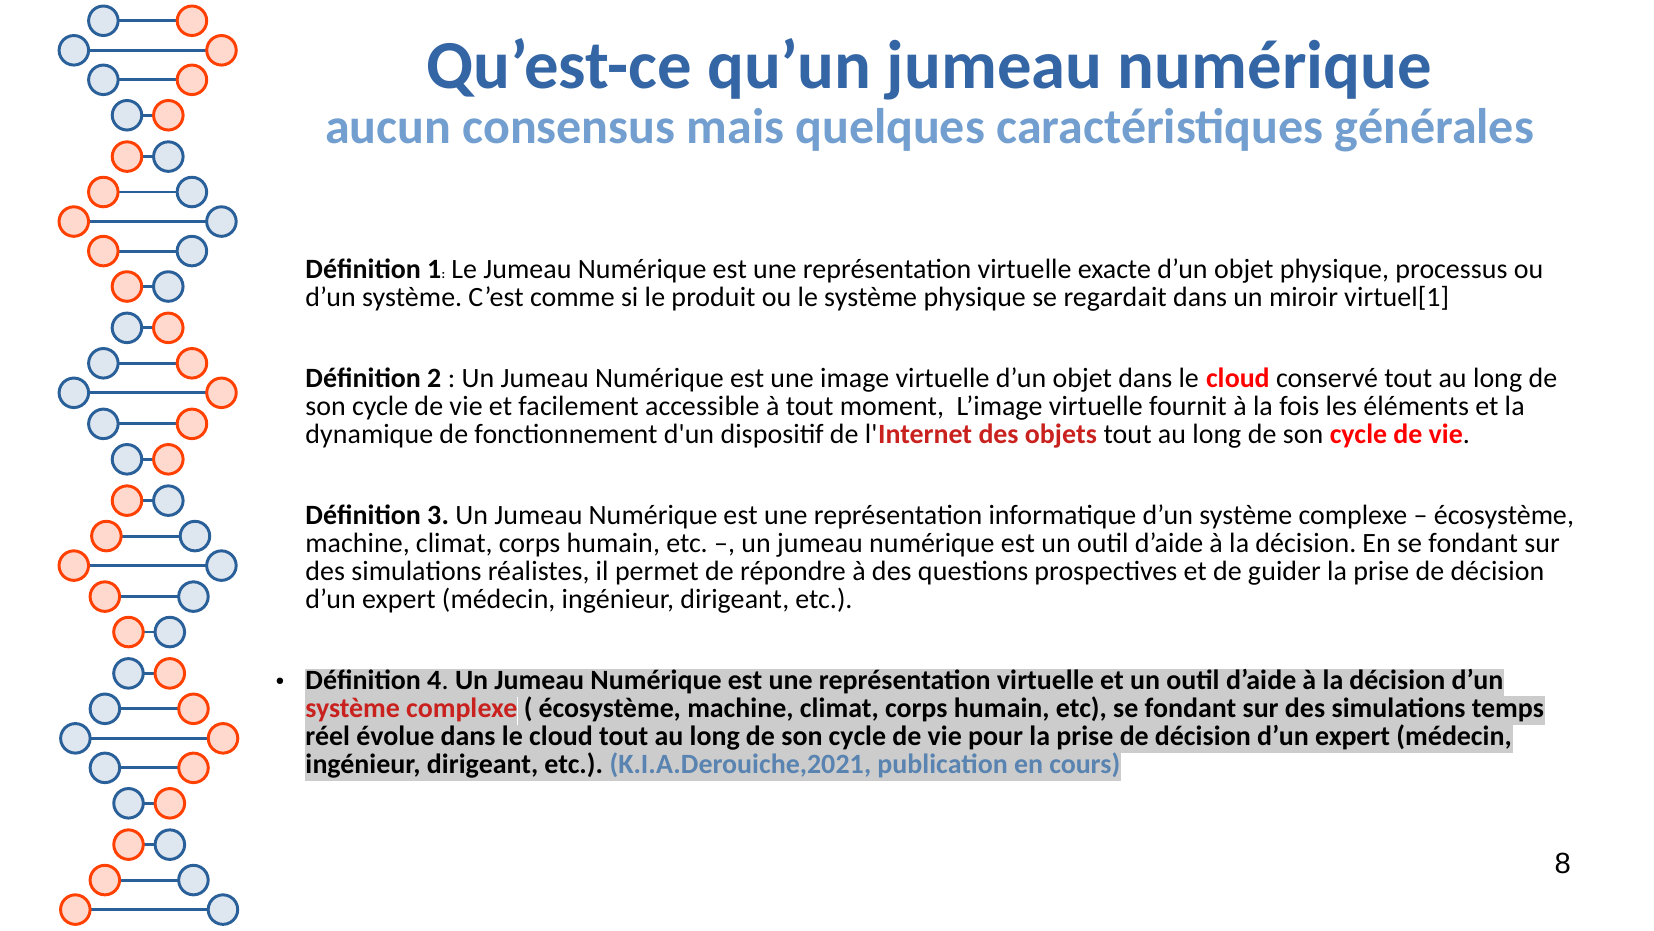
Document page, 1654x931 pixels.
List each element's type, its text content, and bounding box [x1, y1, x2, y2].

list Définition 1: Le Jumeau Numérique est une représentation virtuelle exacte d’un objet physique, processus ou d’un système. C’est comme si le produit ou le système physique se regardait dans un miroir virtuel[1] Définition 2 : Un Jumeau Numérique est une image virtuelle d’un objet dans le cloud conservé tout au long de son cycle de vie et facilement accessible à tout moment, L’image virtuelle fournit à la fois les éléments et la dynamique de fonctionnement d'un dispositif de l'Internet des objets tout au long de son cycle de vie. Définition 3. Un Jumeau Numérique est une représentation informatique d’un système complexe – écosystème, machine, climat, corps humain, etc. –, un jumeau numérique est un outil d’aide à la décision. En se fondant sur des simulations réalistes, il permet de répondre à des questions prospectives et de guider la prise de décision d’un expert (médecin, ingénieur, dirigeant, etc.). Définition 4. Un Jumeau Numérique est une représentation virtuelle et un outil d’aide à la décision d’un système complexe ( écosystème, machine, climat, corps humain, etc), se fondant sur des simulations temps réel évolue dans le cloud tout au long de son cycle de vie pour la prise de décision d’un expert (médecin, ingénieur, dirigeant, etc.). (K.I.A.Derouiche,2021, publication en cours) [265, 257, 1595, 798]
title Qu’est-ce qu’un jumeau numérique aucun consensus mais quelques caractéristiques générales [265, 3, 1595, 257]
